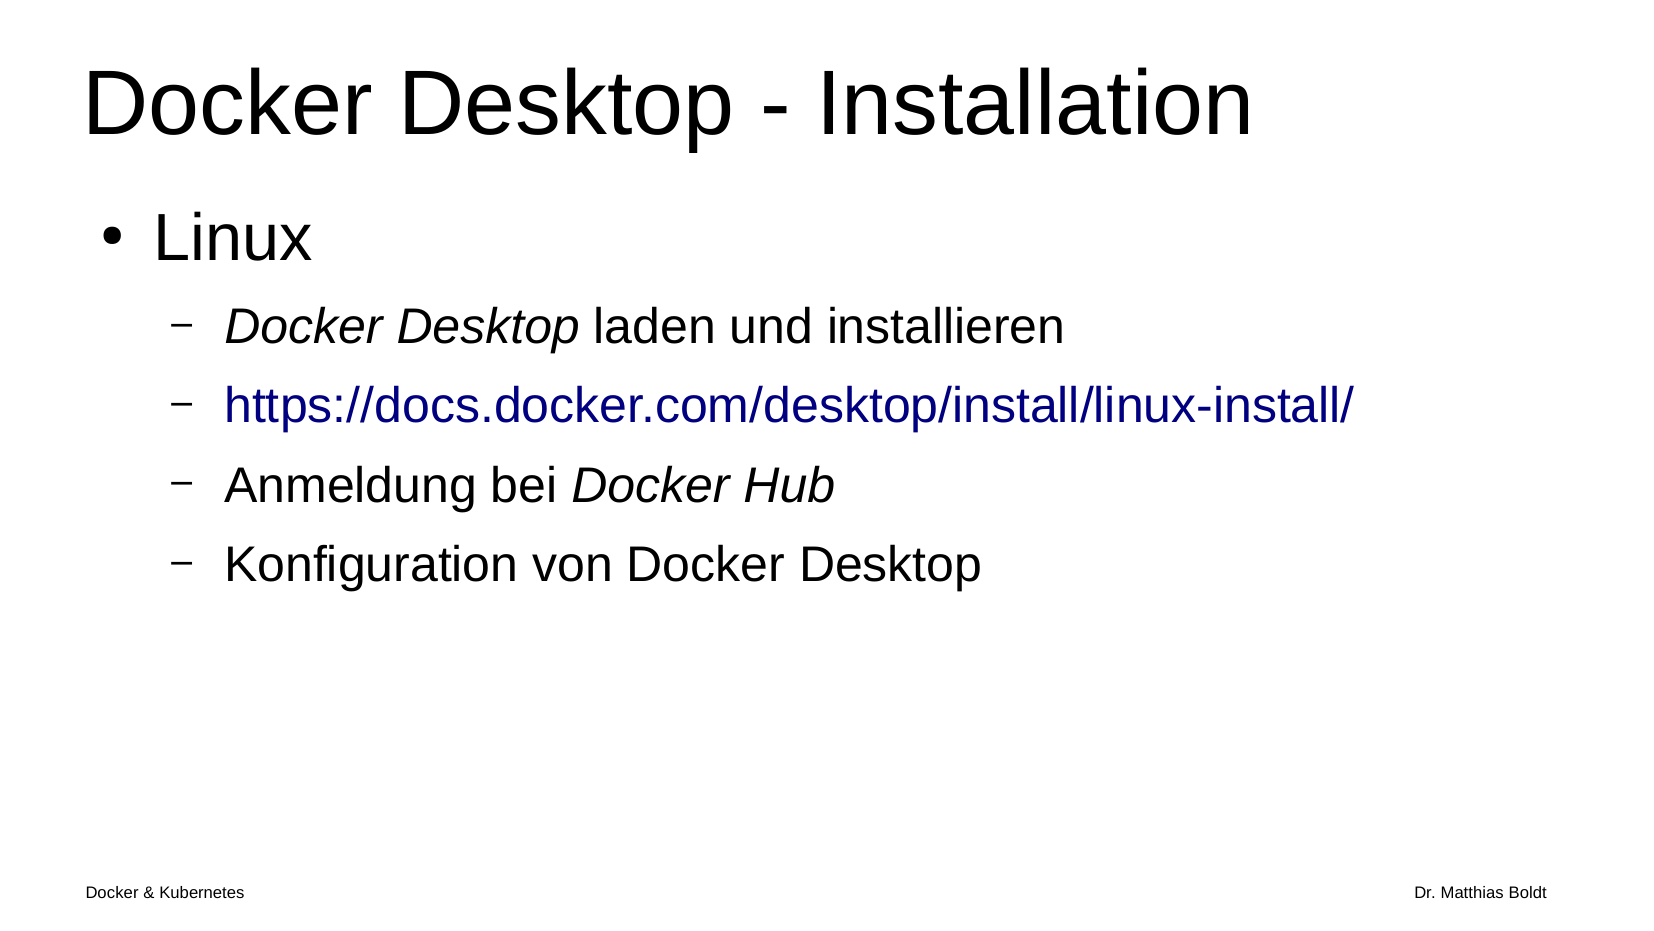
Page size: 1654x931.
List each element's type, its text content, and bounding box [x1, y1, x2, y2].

list Linux Docker Desktop laden und installieren https://docs.docker.com/desktop/install/linux-install/ Anmeldung bei Docker Hub Konfiguration von Docker Desktop [82, 199, 1571, 845]
title Docker Desktop - Installation [82, 0, 1619, 206]
text_box Docker & Kubernetes Dr. Matthias Boldt [70, 875, 1563, 910]
